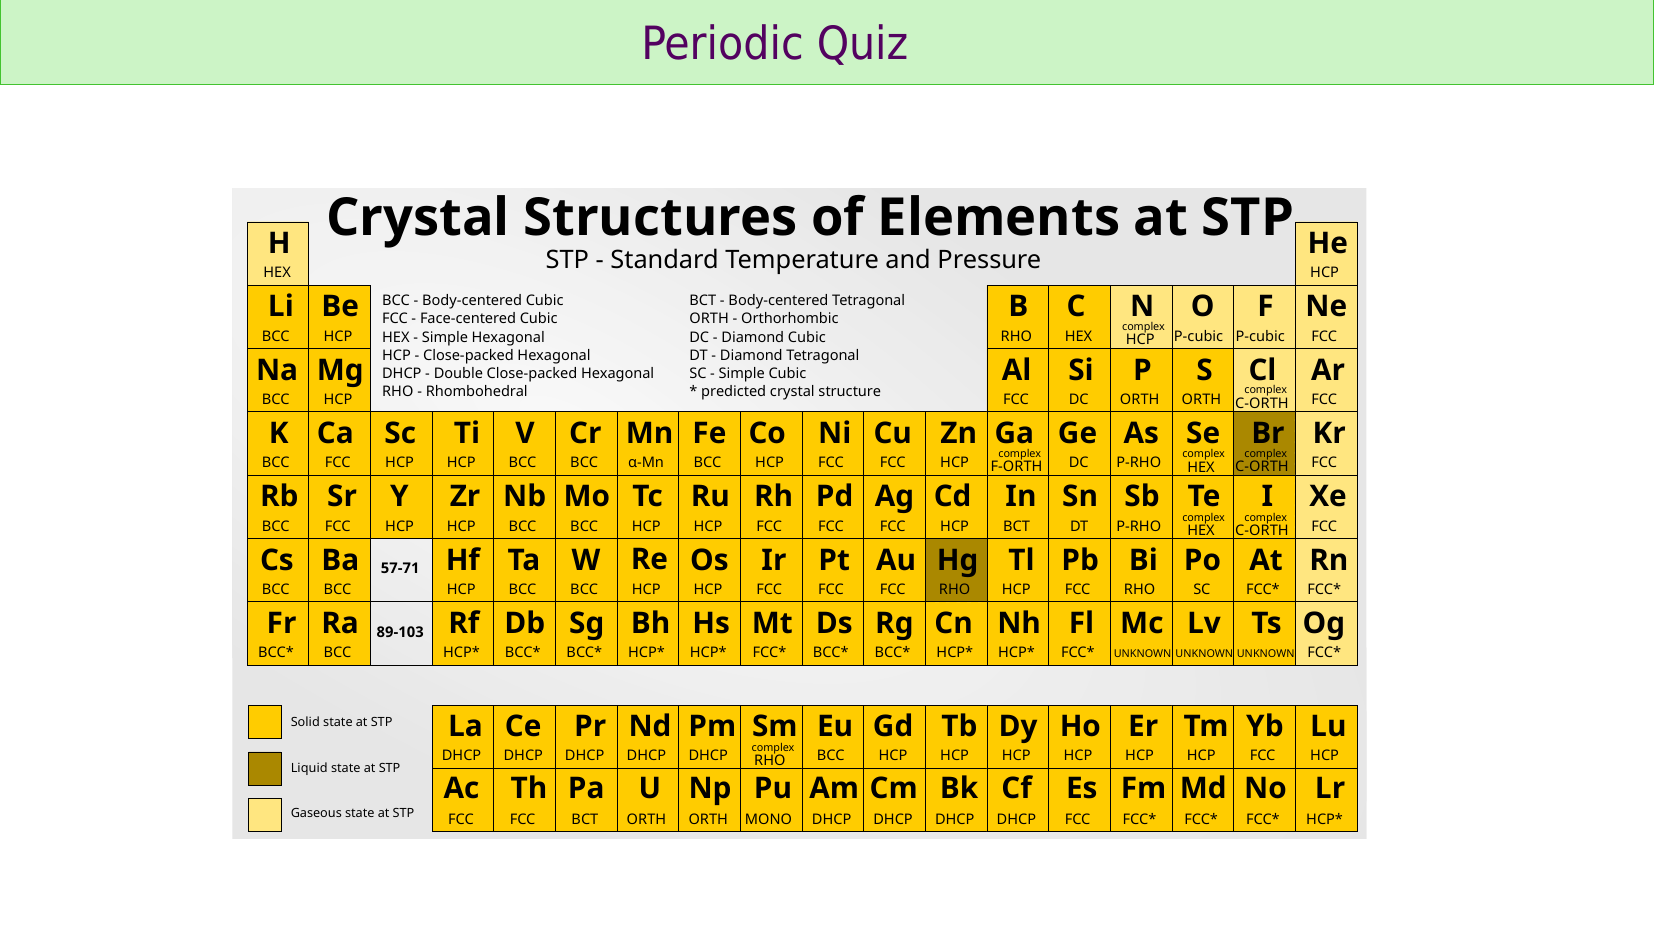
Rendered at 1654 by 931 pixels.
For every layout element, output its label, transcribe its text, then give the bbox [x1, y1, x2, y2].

text_box [0, 0, 1654, 85]
text_box Periodic Quiz [626, 9, 937, 78]
picture [232, 188, 1367, 839]
